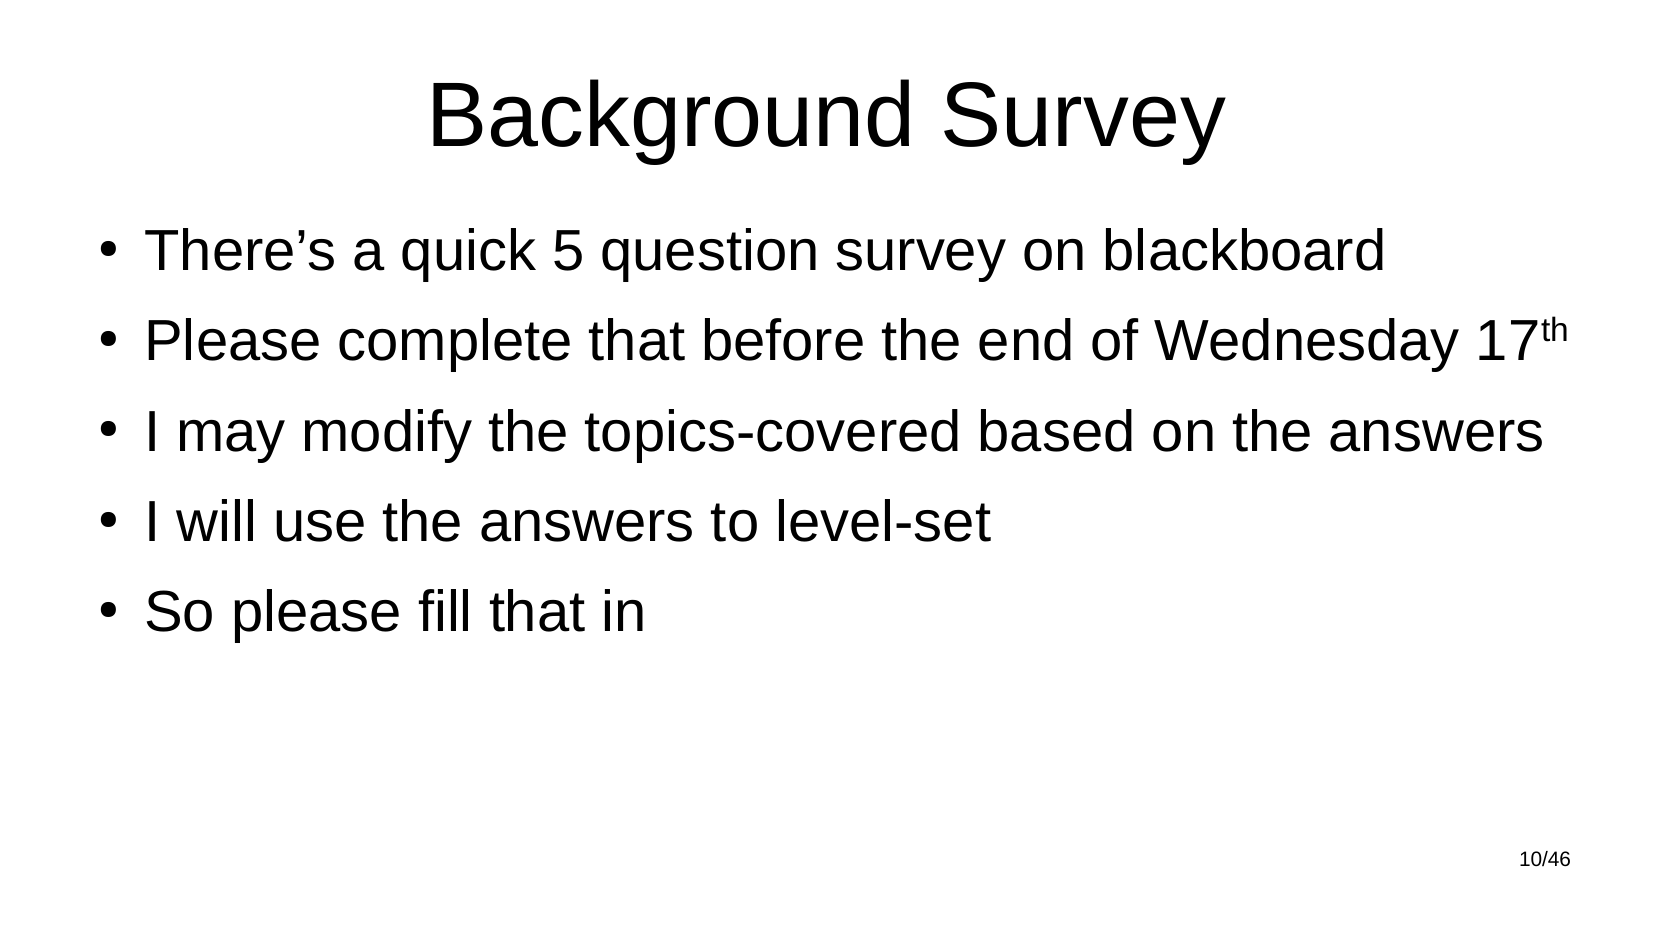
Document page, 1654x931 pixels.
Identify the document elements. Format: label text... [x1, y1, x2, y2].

list There’s a quick 5 question survey on blackboard Please complete that before the end of Wednesday 17th I may modify the topics-covered based on the answers I will use the answers to level-set So please fill that in [82, 217, 1571, 758]
title Background Survey [82, 37, 1571, 193]
